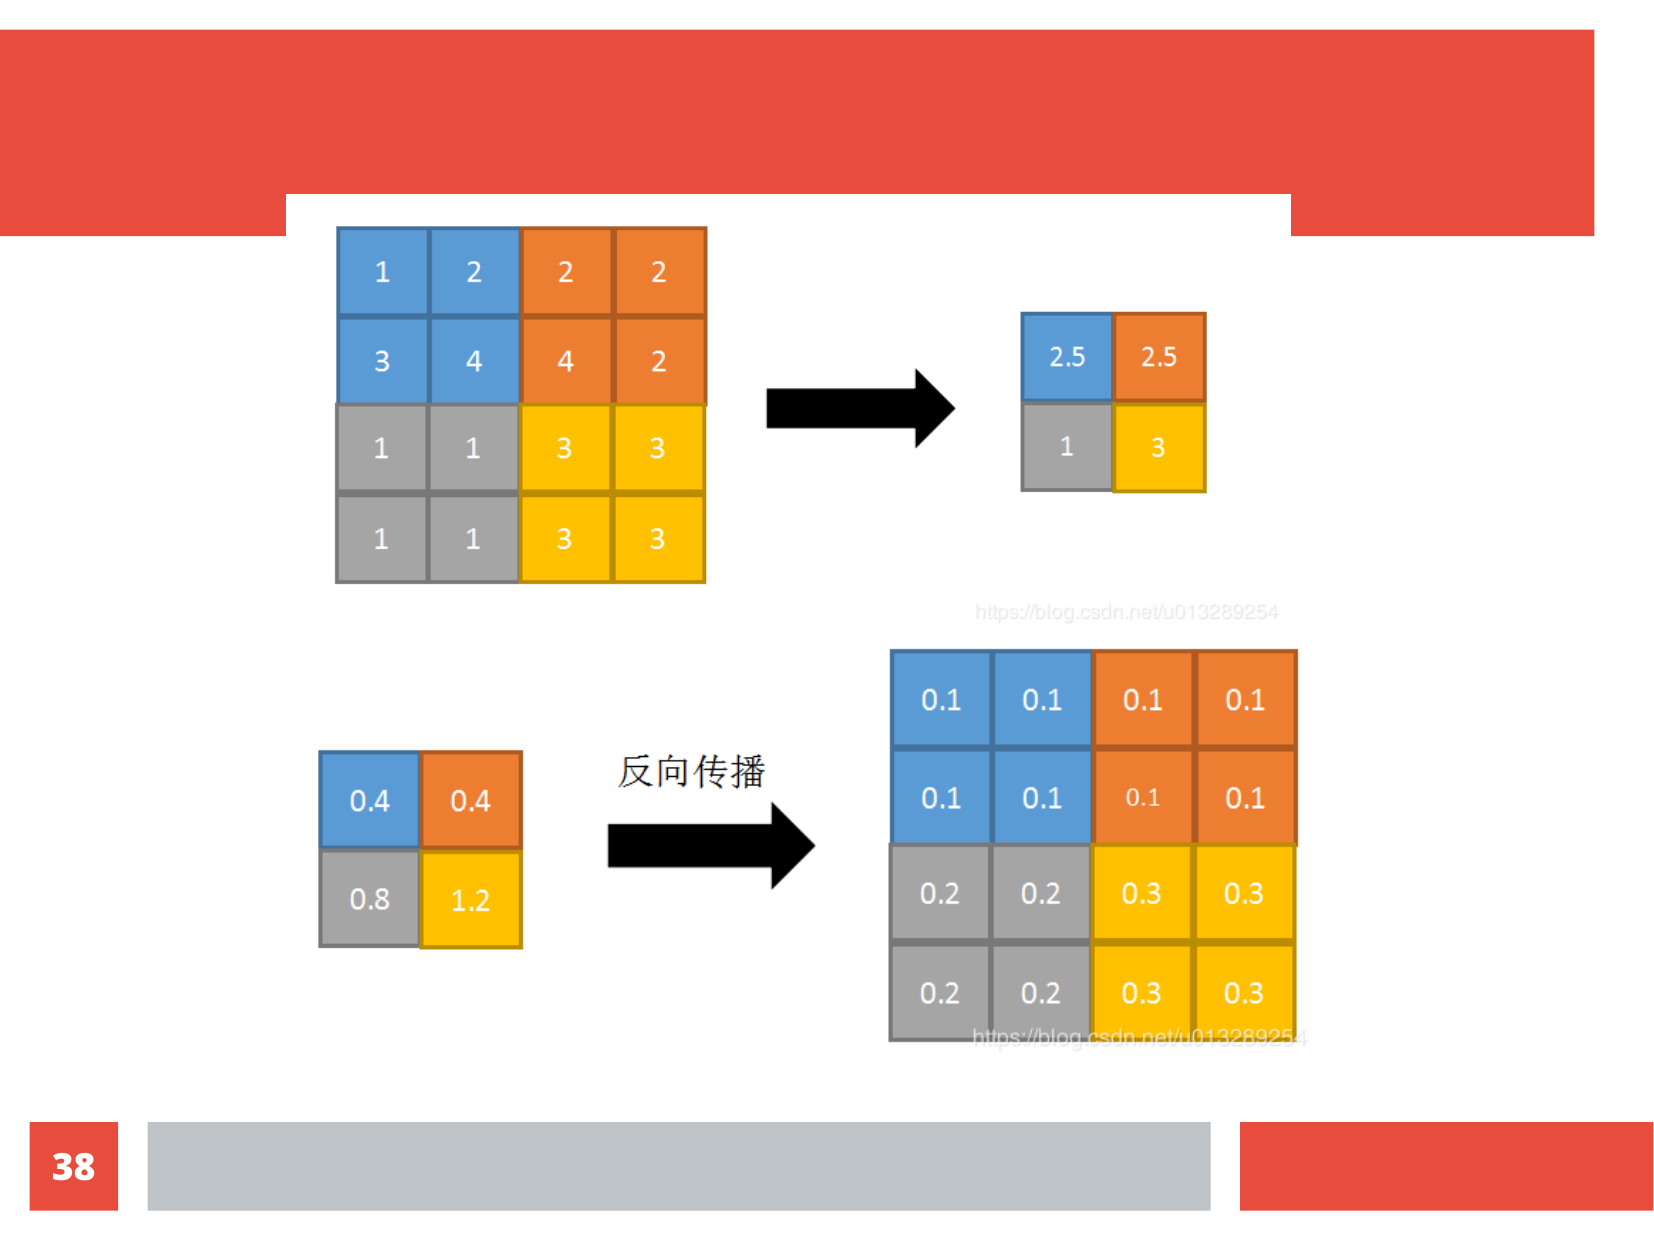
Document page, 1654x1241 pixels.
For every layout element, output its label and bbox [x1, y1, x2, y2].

picture [286, 194, 1321, 1065]
